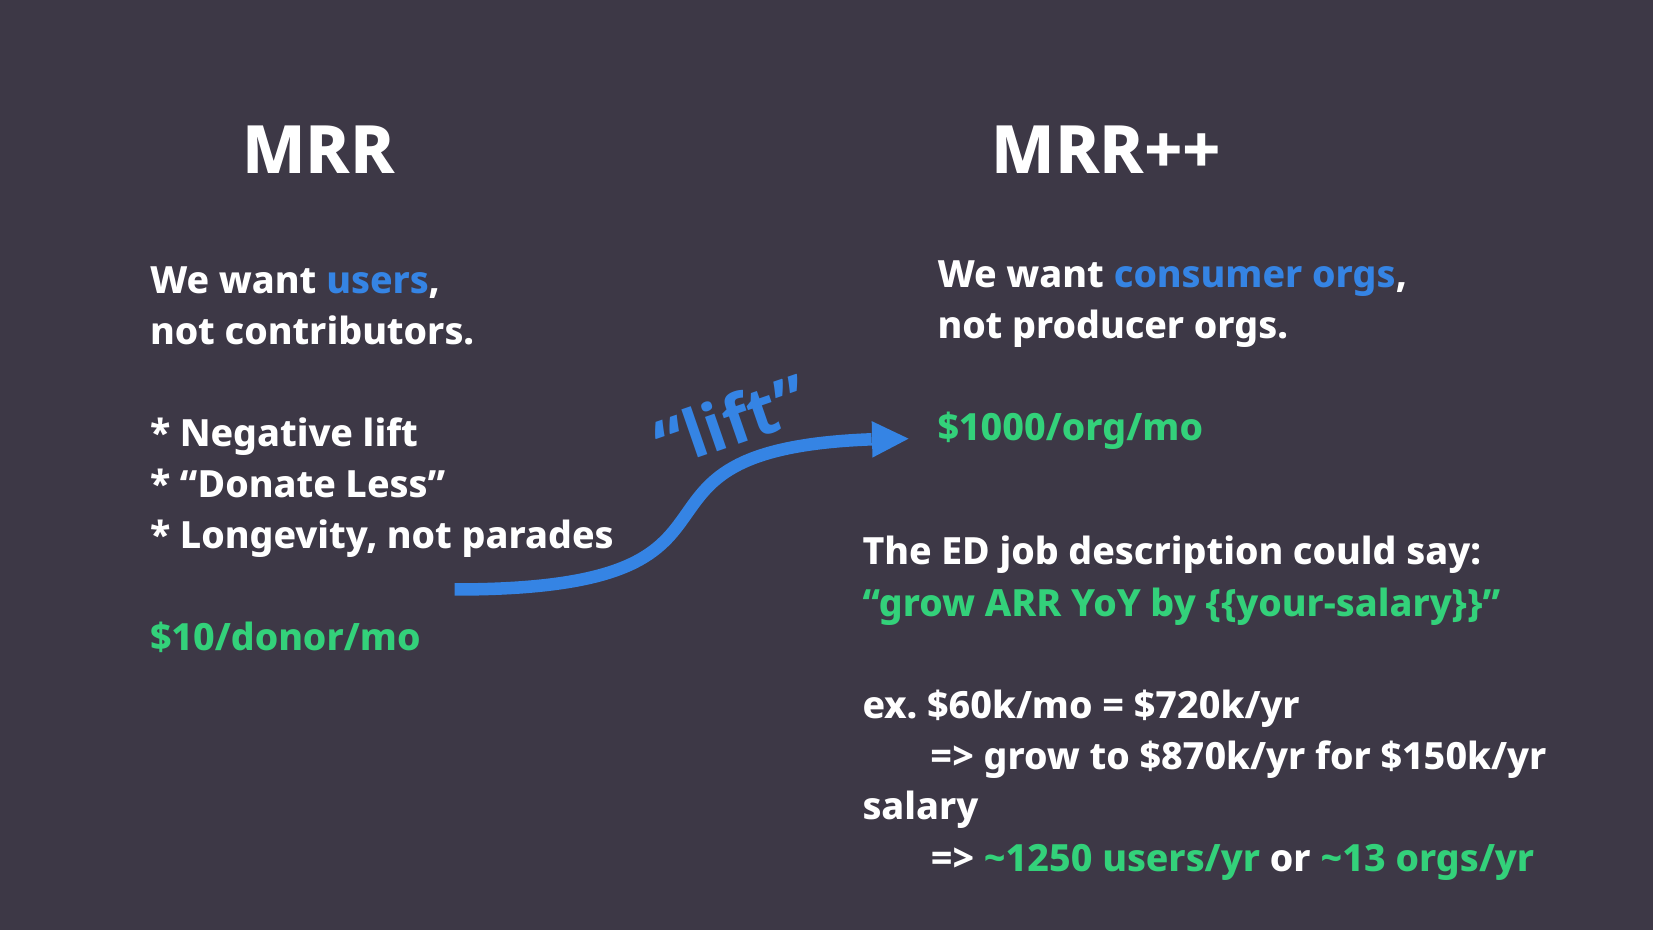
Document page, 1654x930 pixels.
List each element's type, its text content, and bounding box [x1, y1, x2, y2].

title MRR++ [900, 37, 1313, 193]
text_box “lift” [625, 331, 863, 516]
title The ED job description could say: “grow ARR YoY by {{your-salary}}” ex. $60k/mo = $720k/yr => grow to $870k/yr for $150k/yr salary => ~1250 users/yr or ~13 orgs/yr This is what I’m asking you to ask of me. [862, 525, 1651, 887]
title We want consumer orgs, not producer orgs. $1000/org/mo [937, 225, 1426, 452]
title We want users, not contributors. * Negative lift * “Donate Less” * Longevity, not parades $10/donor/mo [150, 253, 638, 616]
title MRR [112, 37, 526, 193]
